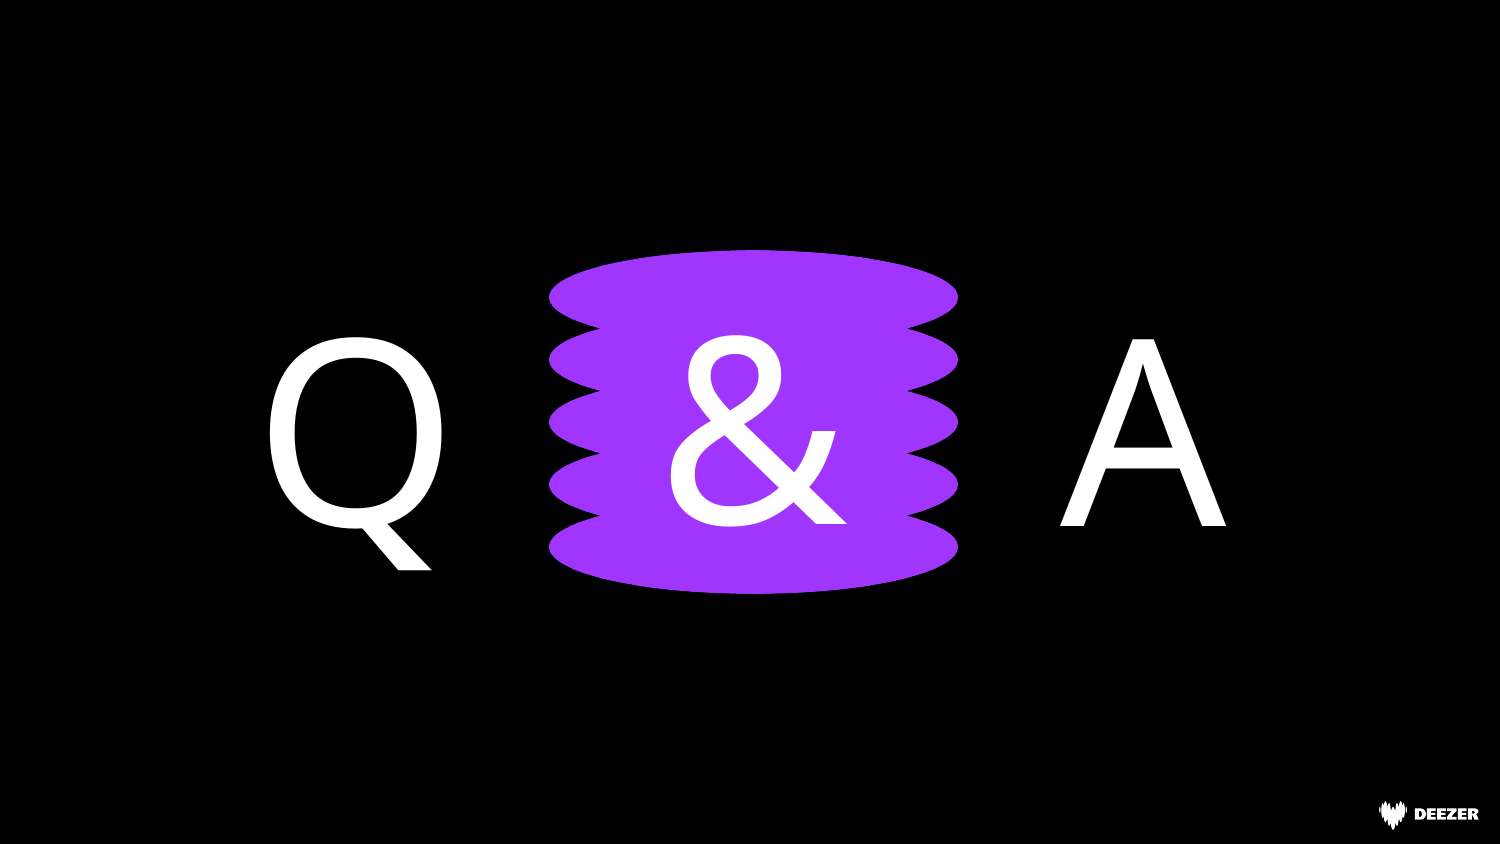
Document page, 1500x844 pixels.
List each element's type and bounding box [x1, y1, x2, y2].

picture [1379, 801, 1479, 830]
picture [549, 250, 958, 594]
